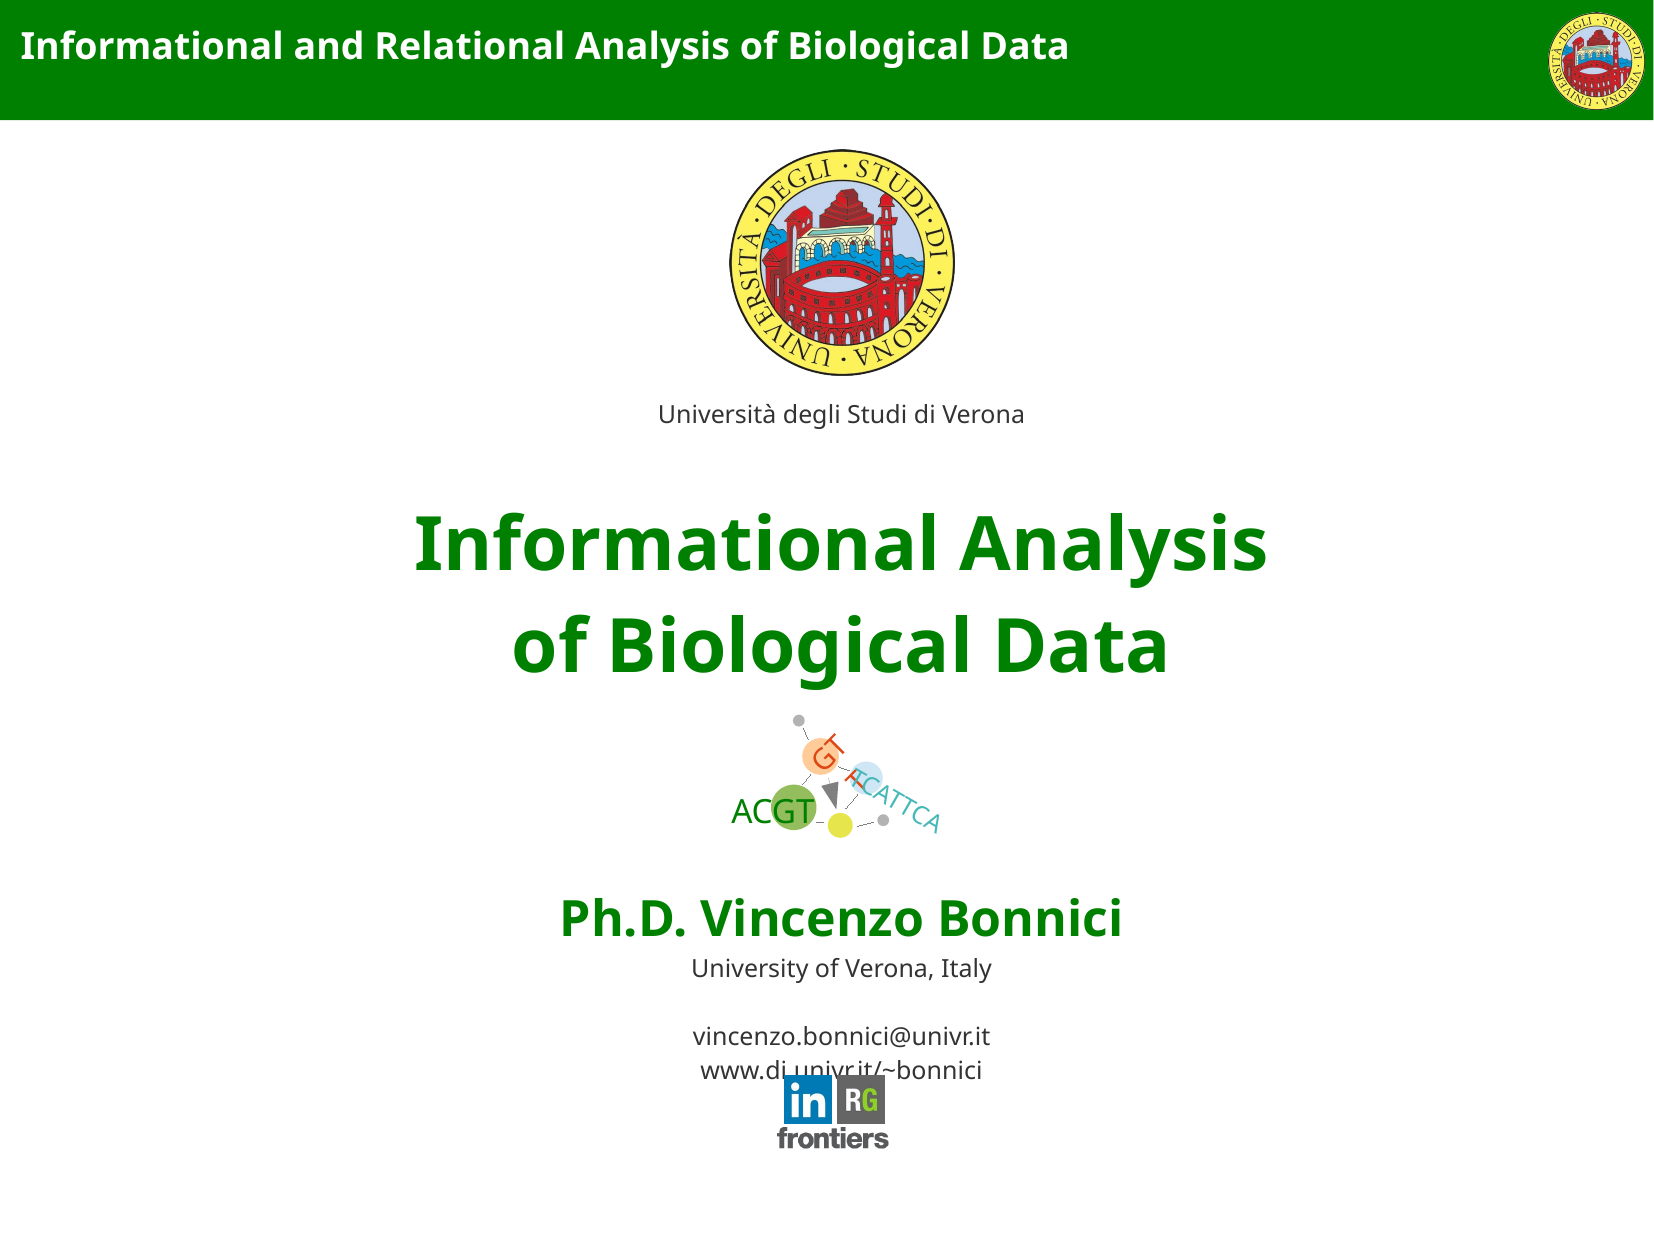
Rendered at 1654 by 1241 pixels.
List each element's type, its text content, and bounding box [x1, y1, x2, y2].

text_box [792, 714, 805, 727]
picture [792, 1094, 798, 1117]
text_box [841, 812, 853, 838]
text_box Informational and Relational Analysis of Biological Data [5, 11, 1417, 116]
picture [1548, 12, 1645, 110]
text_box [877, 814, 890, 827]
text_box Università degli Studi di Verona [391, 389, 1293, 436]
text_box [0, 0, 1654, 121]
picture [729, 149, 955, 376]
text_box Informational Analysis of Biological Data [149, 482, 1535, 666]
picture [792, 1083, 799, 1090]
picture [803, 1094, 825, 1117]
text_box ACGT [704, 780, 841, 870]
text_box GTT [779, 704, 873, 798]
text_box Ph.D. Vincenzo Bonnici University of Verona, Italy vincenzo.bonnici@univr.it www.di.univr.it/~bonnici [506, 875, 1178, 1116]
text_box TCATTCA [828, 745, 967, 851]
picture [837, 1075, 885, 1124]
picture [771, 1127, 894, 1153]
